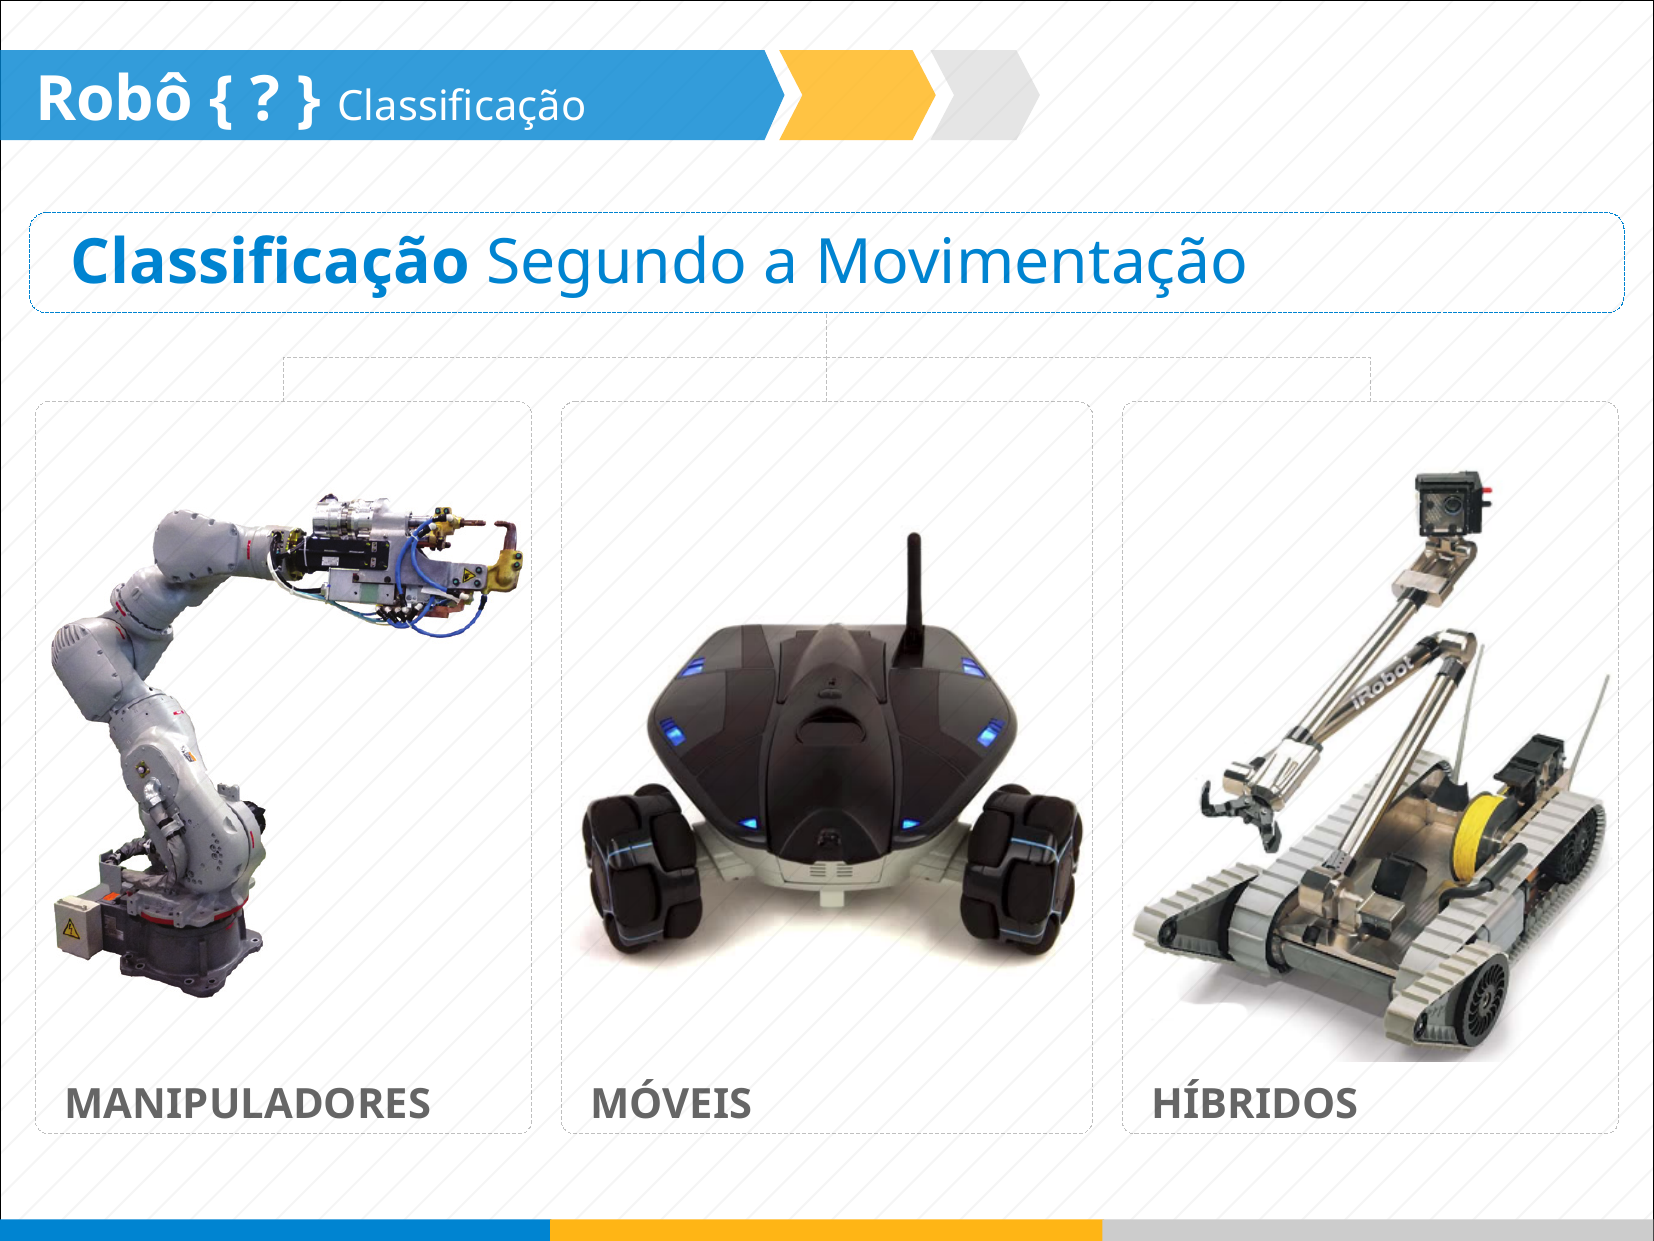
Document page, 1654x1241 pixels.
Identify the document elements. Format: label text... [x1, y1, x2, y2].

text_box [0, 0, 1654, 1241]
text_box Robô { ? } Classificação [20, 32, 648, 144]
